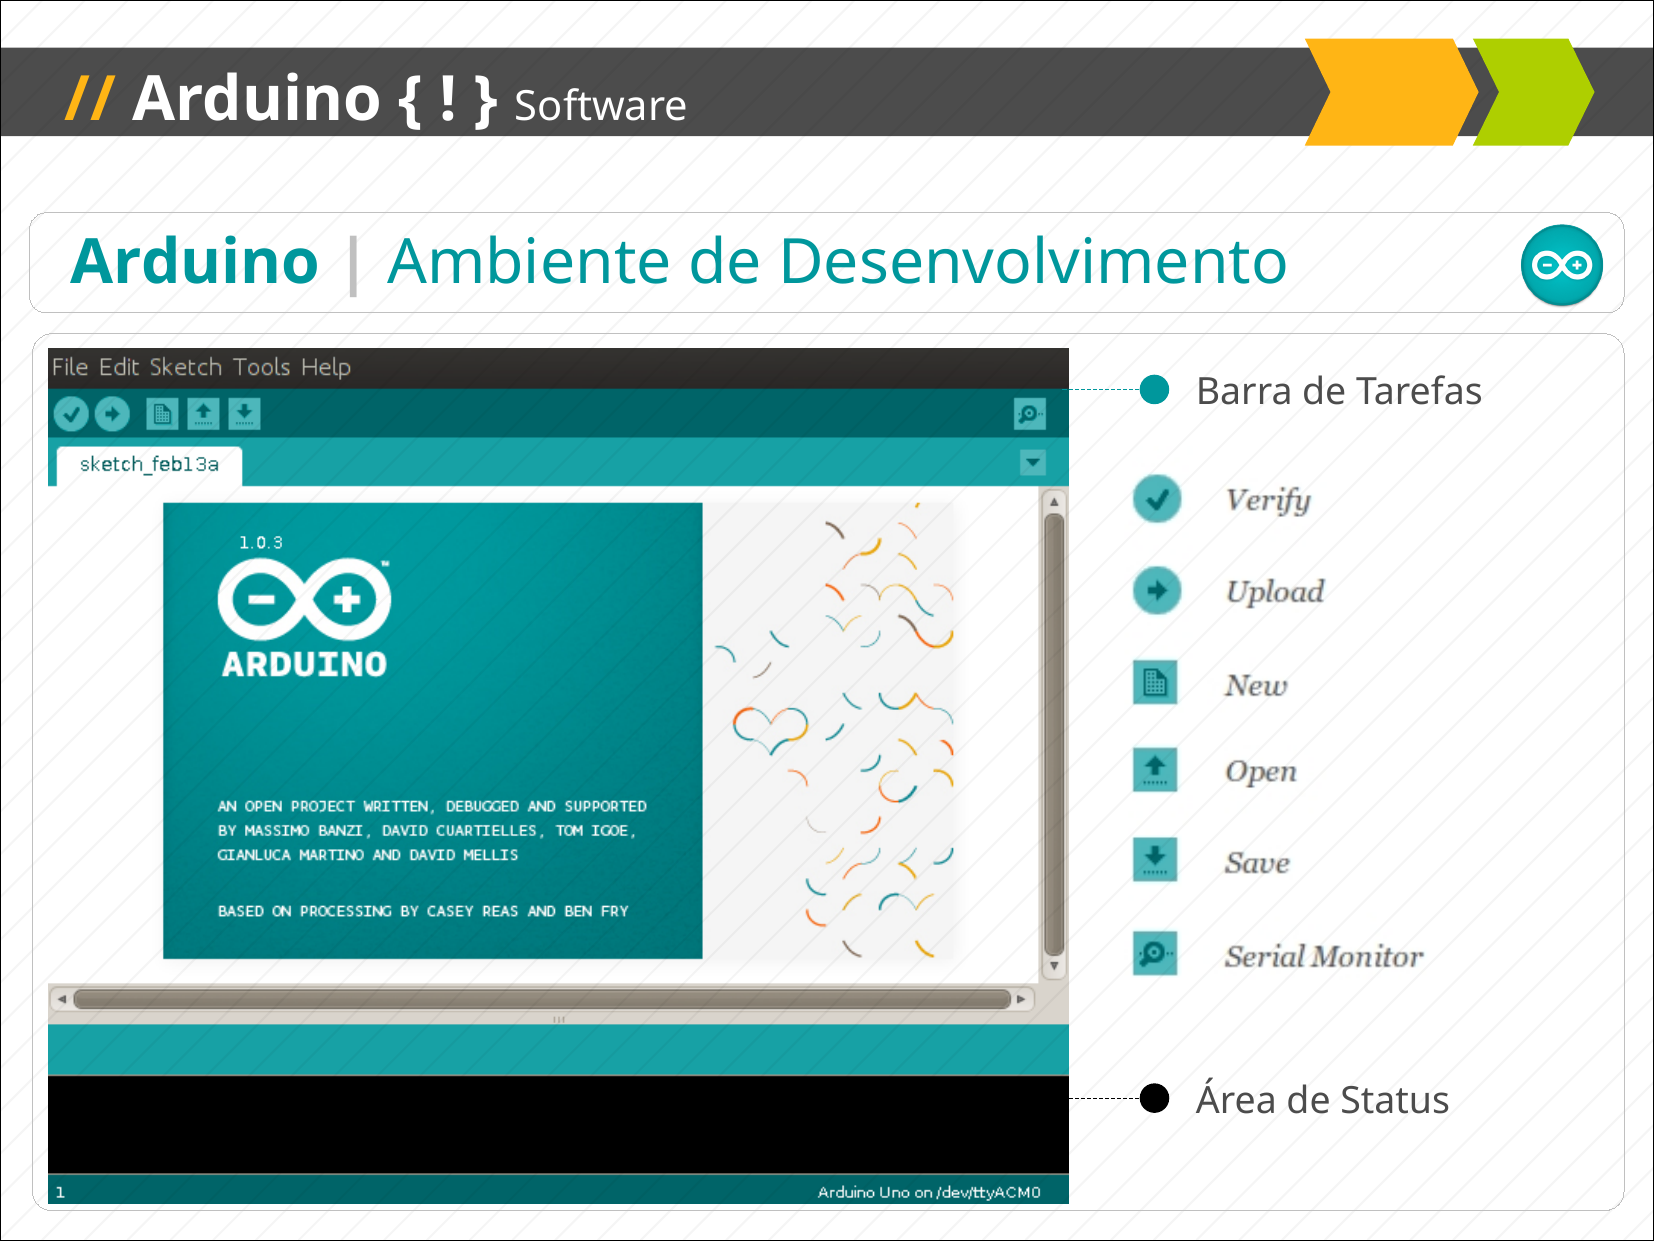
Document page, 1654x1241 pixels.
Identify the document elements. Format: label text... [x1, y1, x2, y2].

text_box Área de Status [1181, 1066, 1478, 1133]
text_box Barra de Tarefas [1180, 357, 1506, 424]
text_box [0, 0, 1654, 1241]
picture [1517, 221, 1607, 310]
text_box Arduino | Ambiente de Desenvolvimento [55, 313, 1211, 321]
text_box // Arduino { ! } Software [49, 32, 722, 144]
